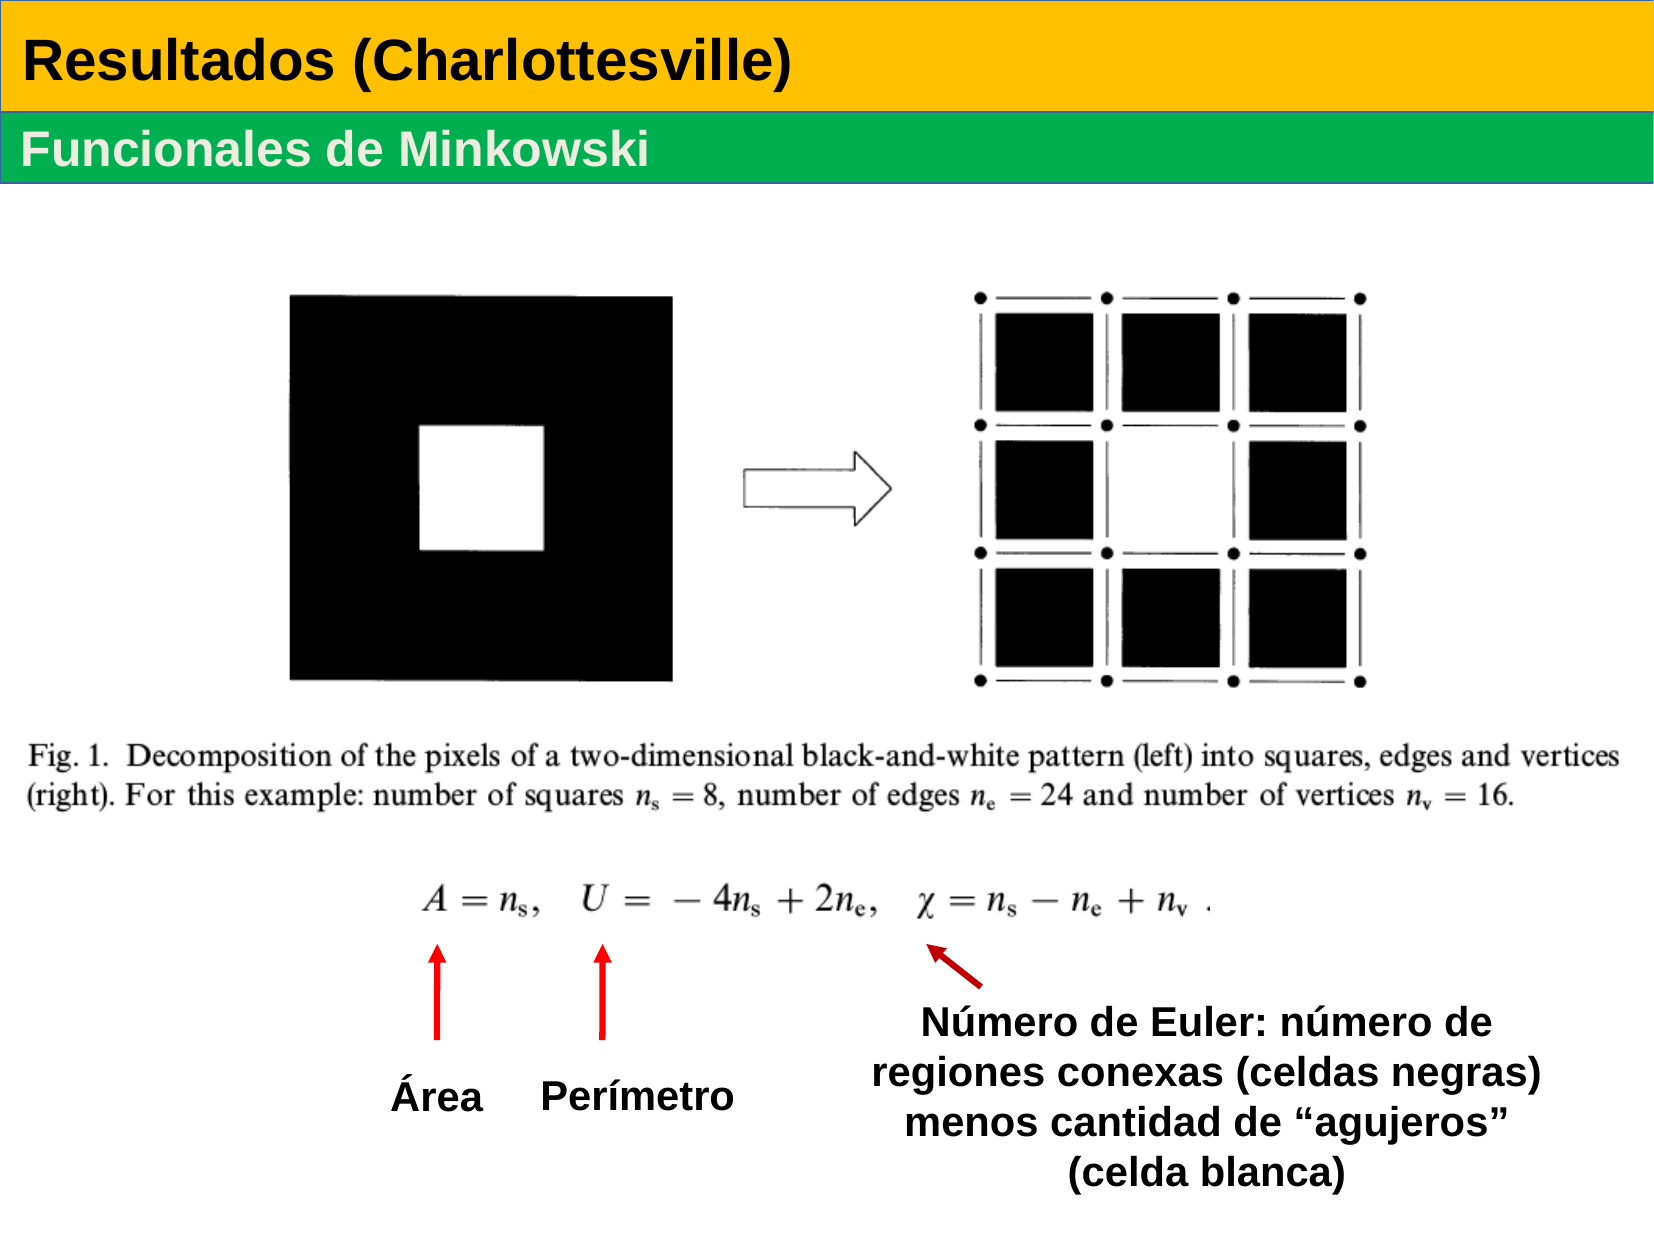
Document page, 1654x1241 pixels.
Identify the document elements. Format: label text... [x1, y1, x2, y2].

text_box Número de Euler: número de regiones conexas (celdas negras) menos cantidad de “agujeros” (celda blanca) [854, 986, 1560, 1153]
text_box [0, 0, 1654, 183]
text_box Funcionales de Minkowski [5, 108, 1654, 189]
picture [413, 867, 1210, 933]
picture [4, 259, 1650, 821]
text_box Perímetro [519, 1059, 756, 1140]
text_box Área [342, 1060, 532, 1141]
text_box Resultados (Charlottesville) [7, 14, 1052, 95]
